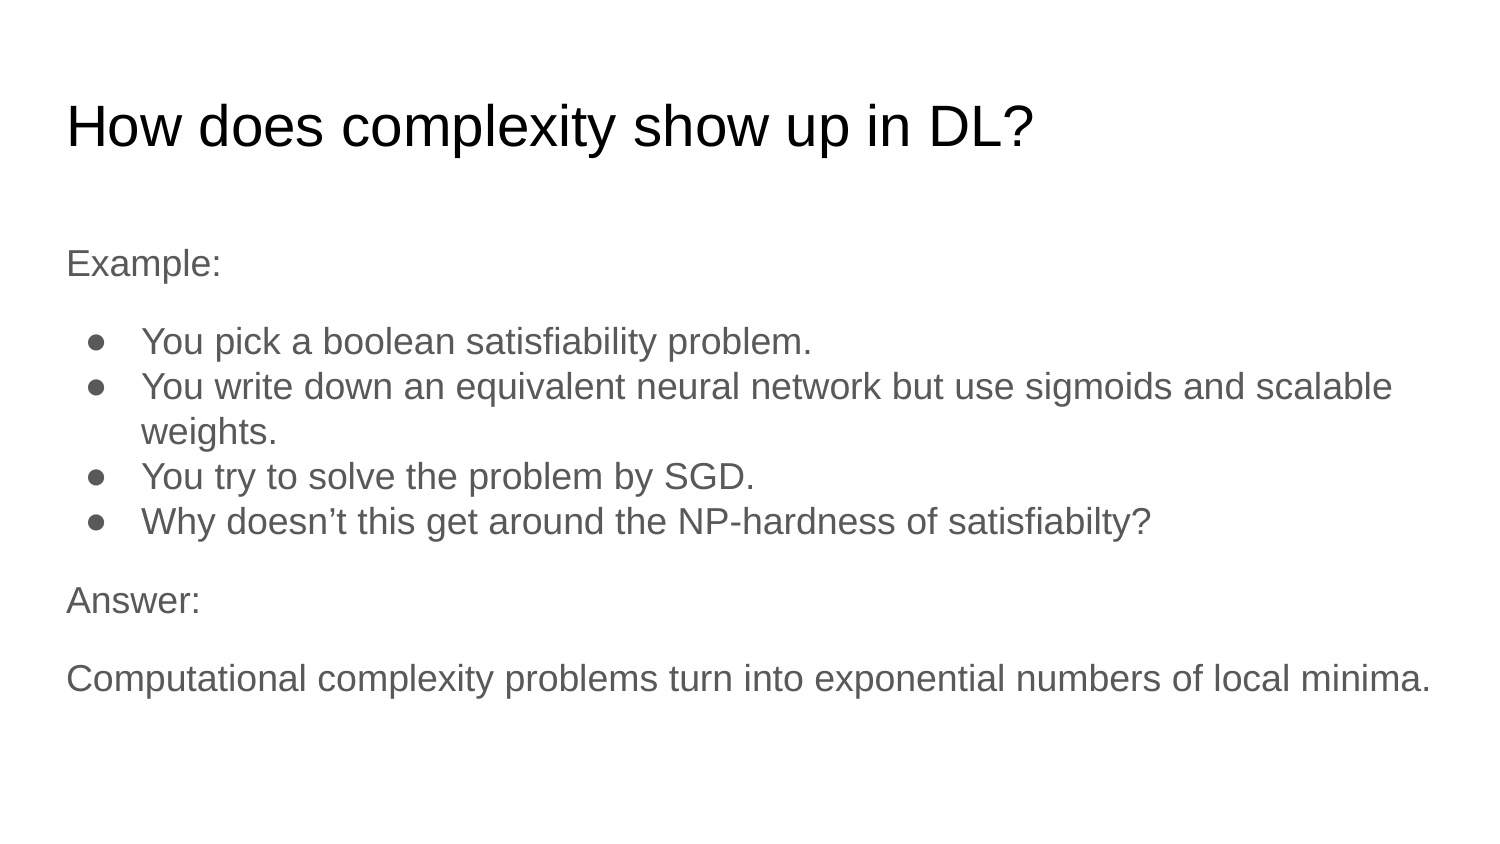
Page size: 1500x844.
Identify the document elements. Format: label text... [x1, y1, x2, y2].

title How does complexity show up in DL? [51, 72, 1449, 167]
list Example: You pick a boolean satisfiability problem. You write down an equivalent neural network but use sigmoids and scalable weights. You try to solve the problem by SGD. Why doesn’t this get around the NP-hardness of satisfiabilty? Answer: Computational complexity problems turn into exponential numbers of local minima. [51, 189, 1449, 750]
